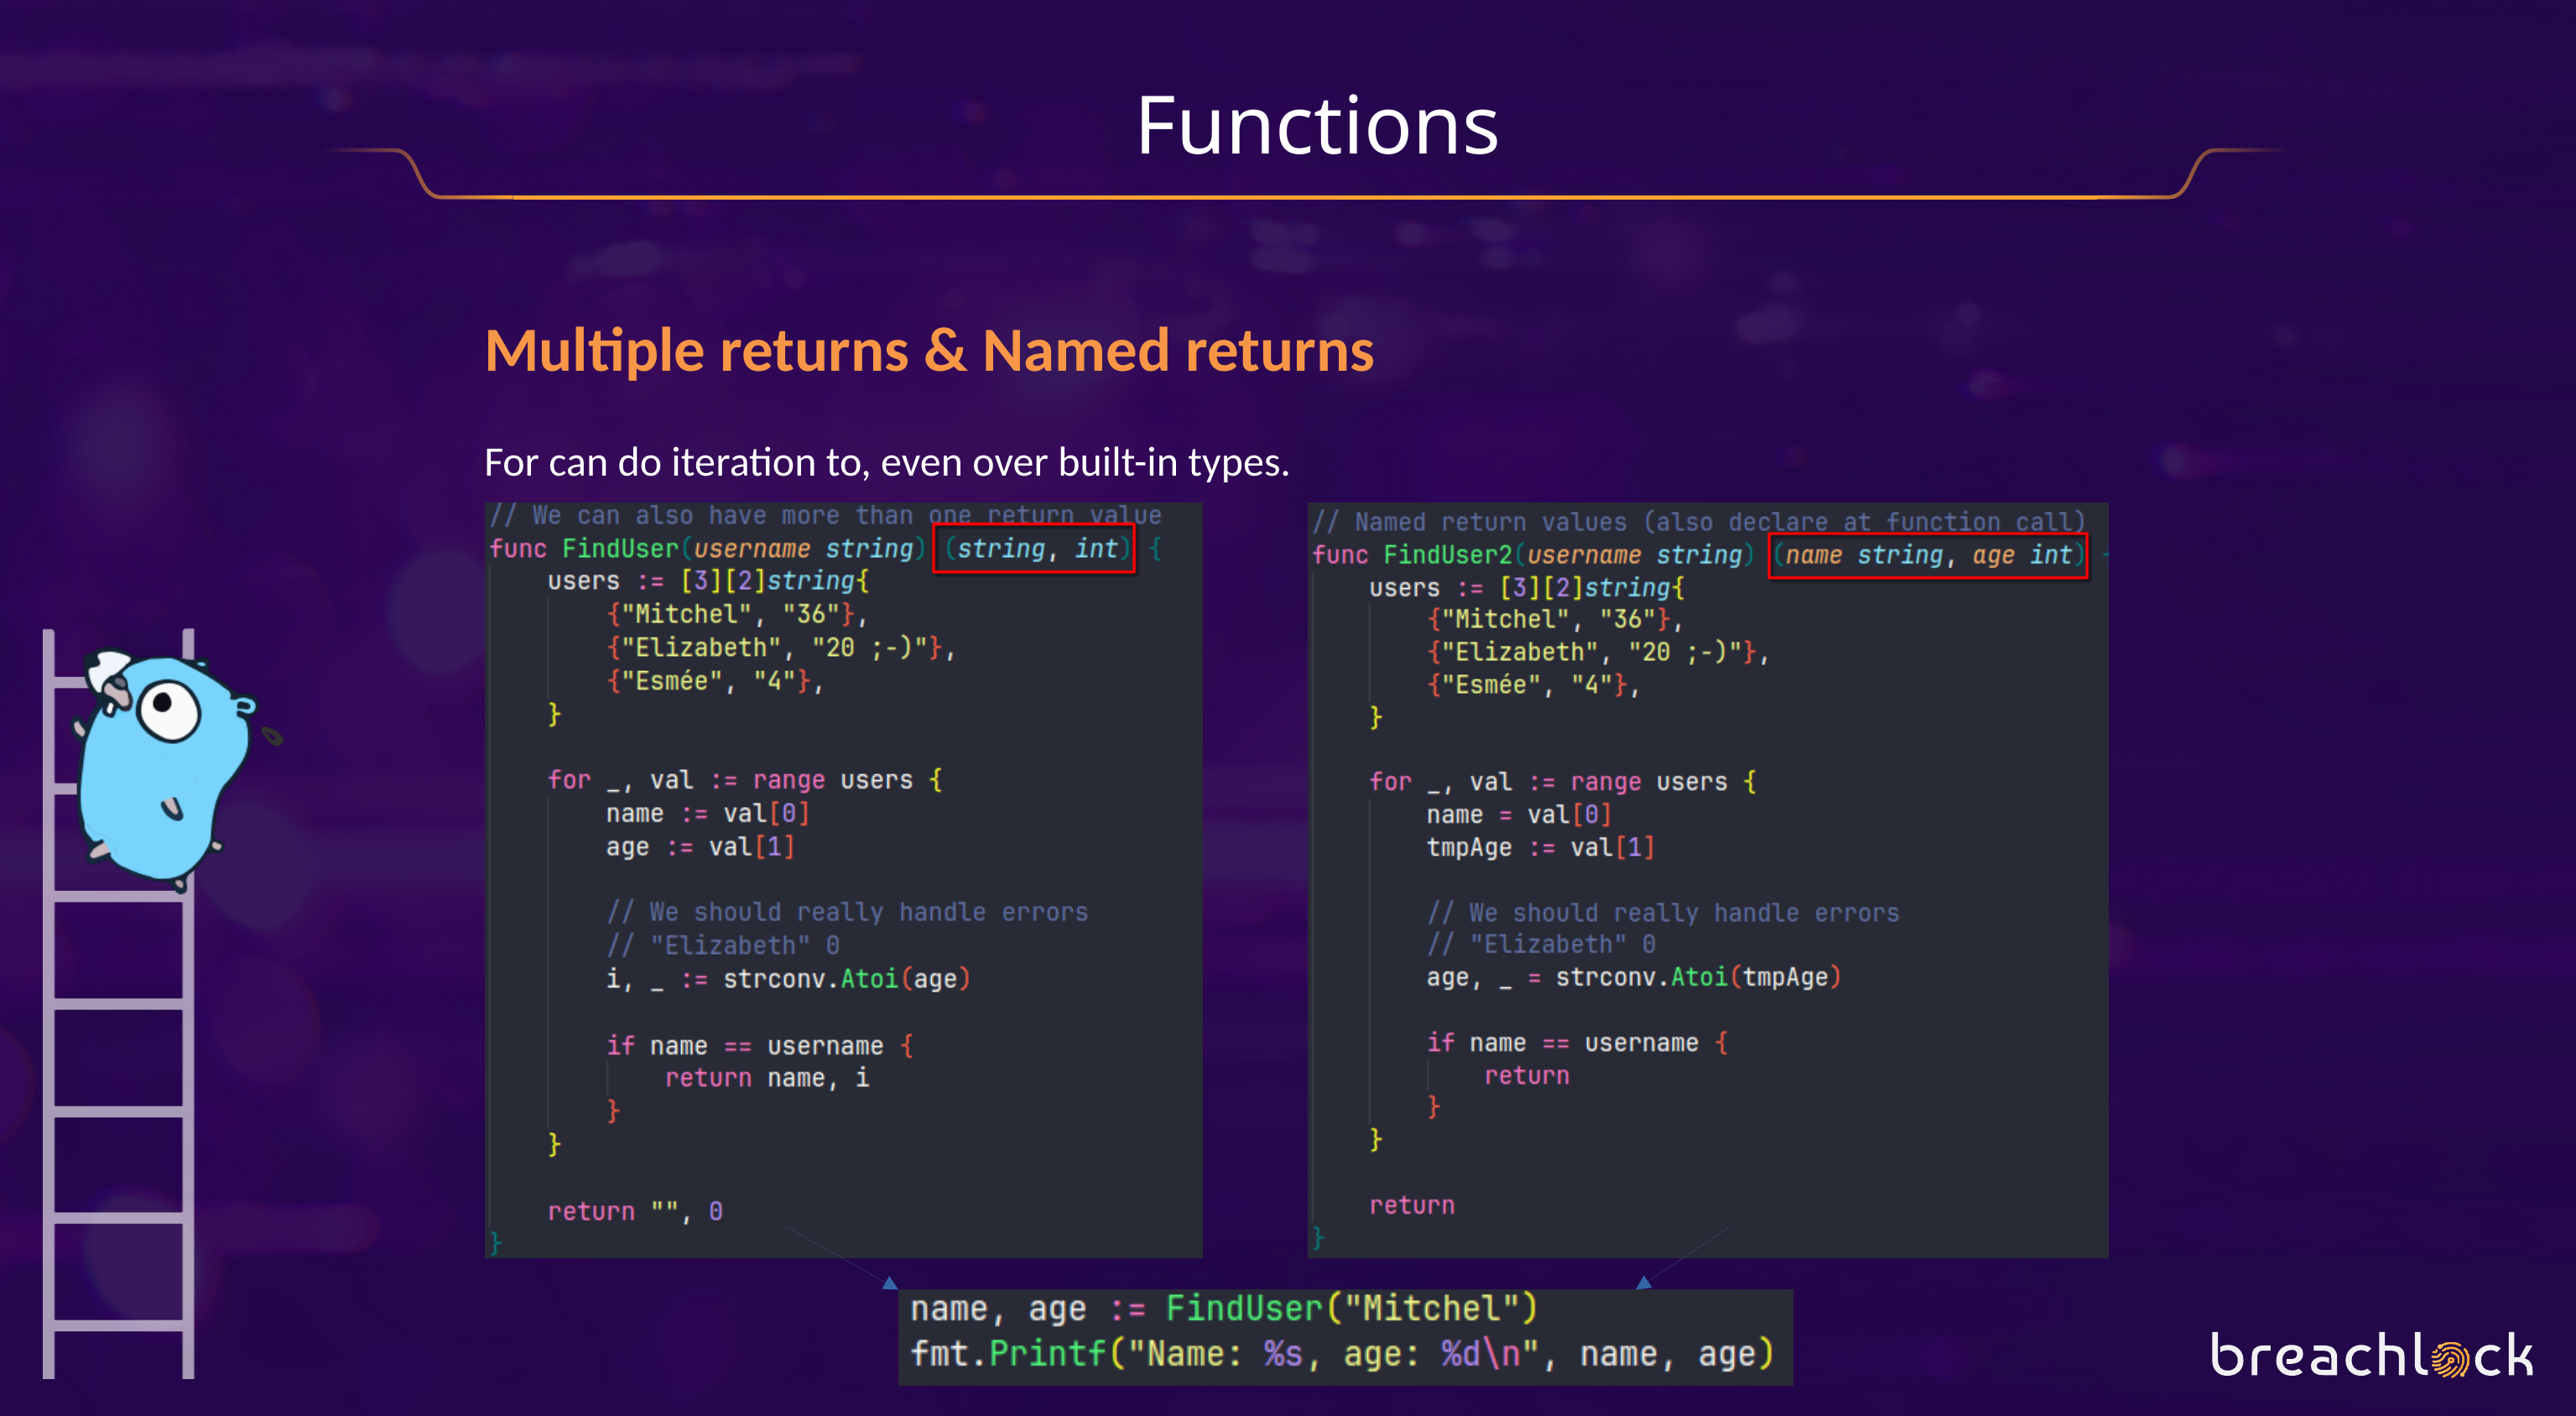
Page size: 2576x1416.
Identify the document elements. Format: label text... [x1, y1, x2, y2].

text_box Functions [440, 84, 2196, 170]
text_box [2211, 1330, 2535, 1379]
text_box [239, 68, 2370, 279]
text_box Multiple returns & Named returns For can do iteration to, even over built-in types. [409, 226, 2360, 831]
picture [0, 0, 2576, 1416]
